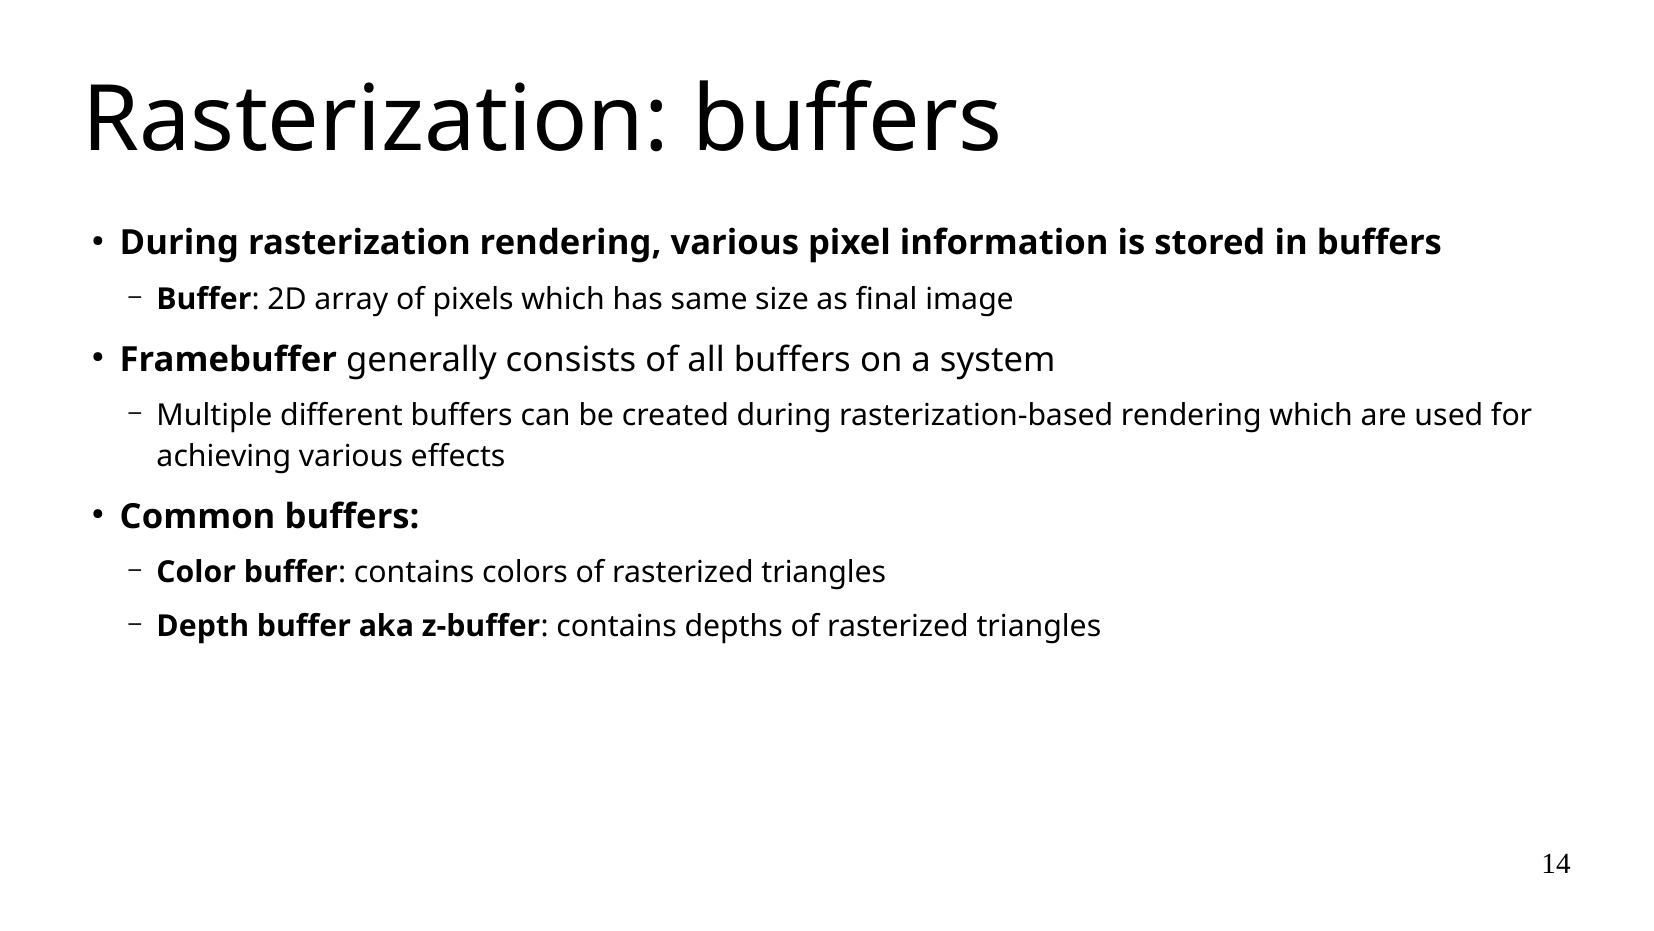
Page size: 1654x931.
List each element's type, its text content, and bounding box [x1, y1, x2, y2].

list During rasterization rendering, various pixel information is stored in buffers Buffer: 2D array of pixels which has same size as final image Framebuffer generally consists of all buffers on a system Multiple different buffers can be created during rasterization-based rendering which are used for achieving various effects Common buffers: Color buffer: contains colors of rasterized triangles Depth buffer aka z-buffer: contains depths of rasterized triangles [82, 217, 1571, 661]
title Rasterization: buffers [82, 37, 1571, 193]
